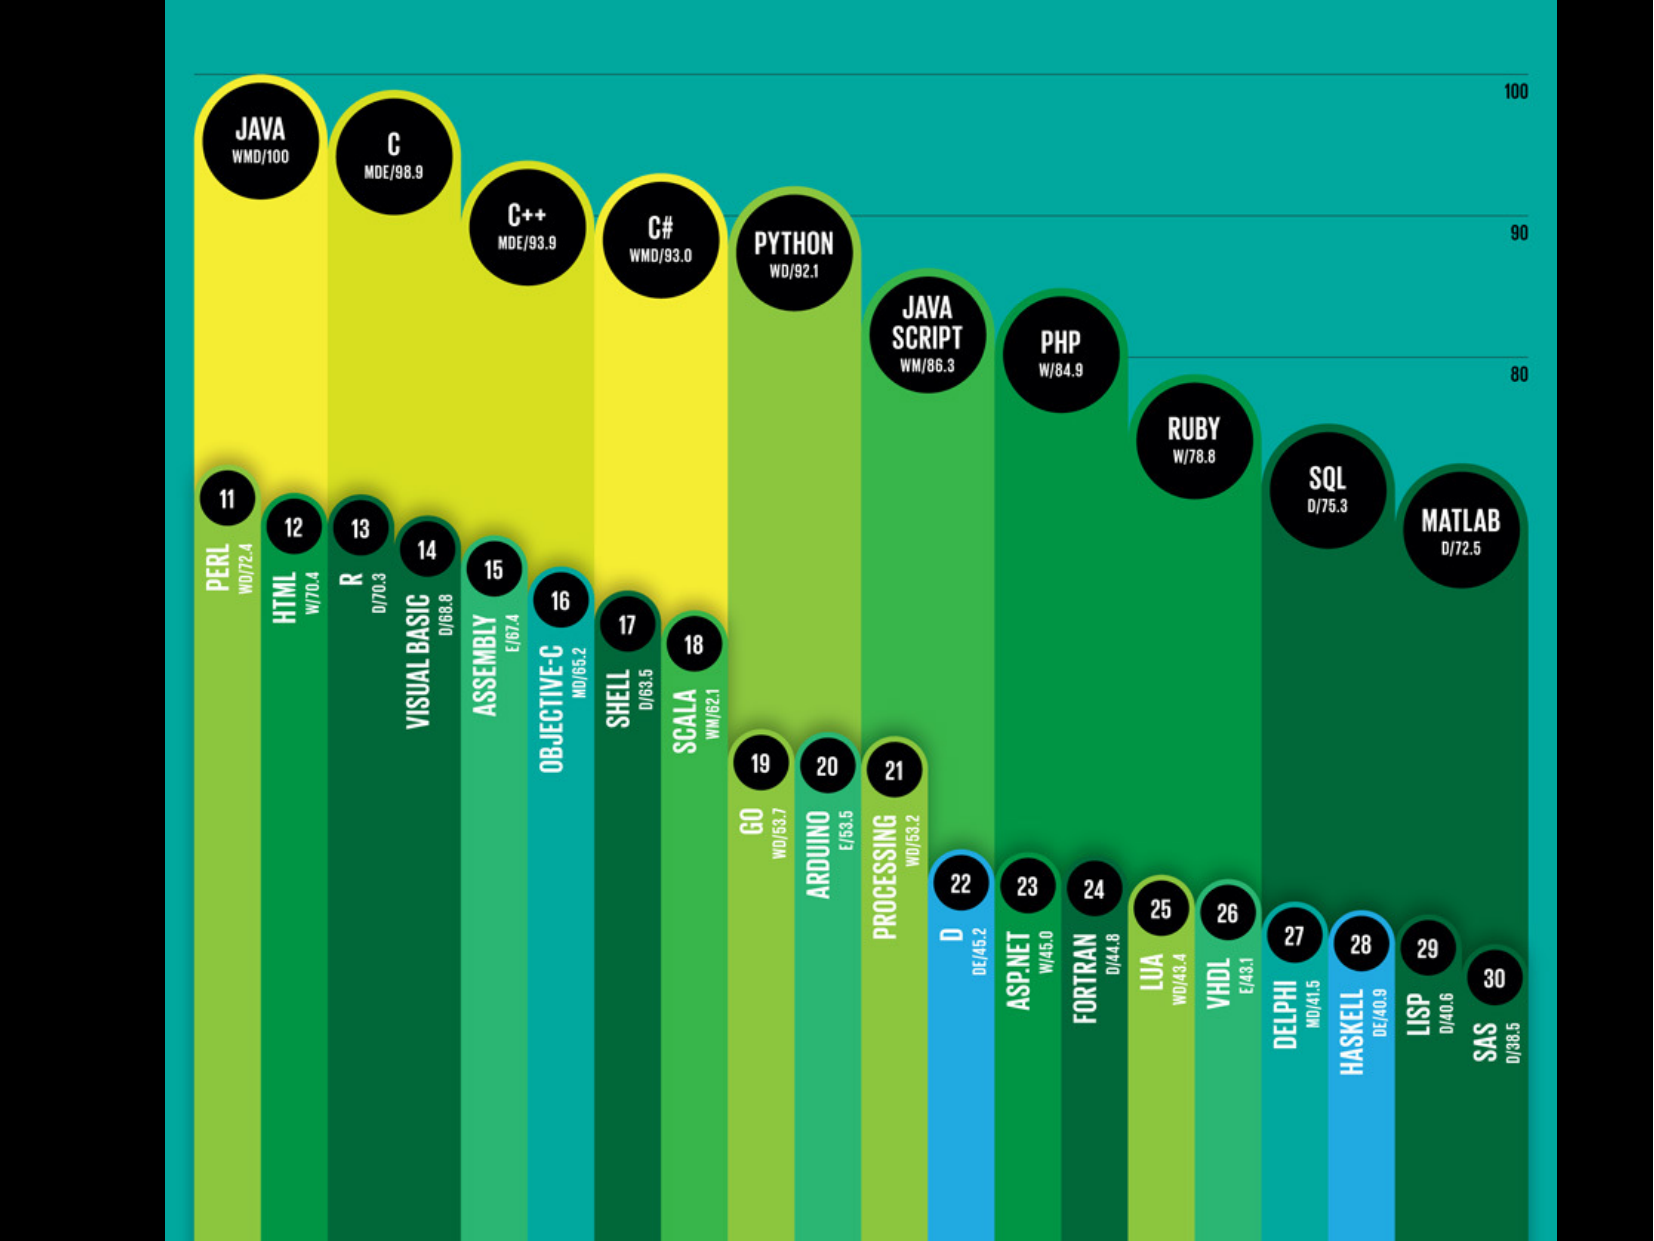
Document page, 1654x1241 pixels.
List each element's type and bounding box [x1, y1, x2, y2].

picture [165, 0, 1557, 1241]
